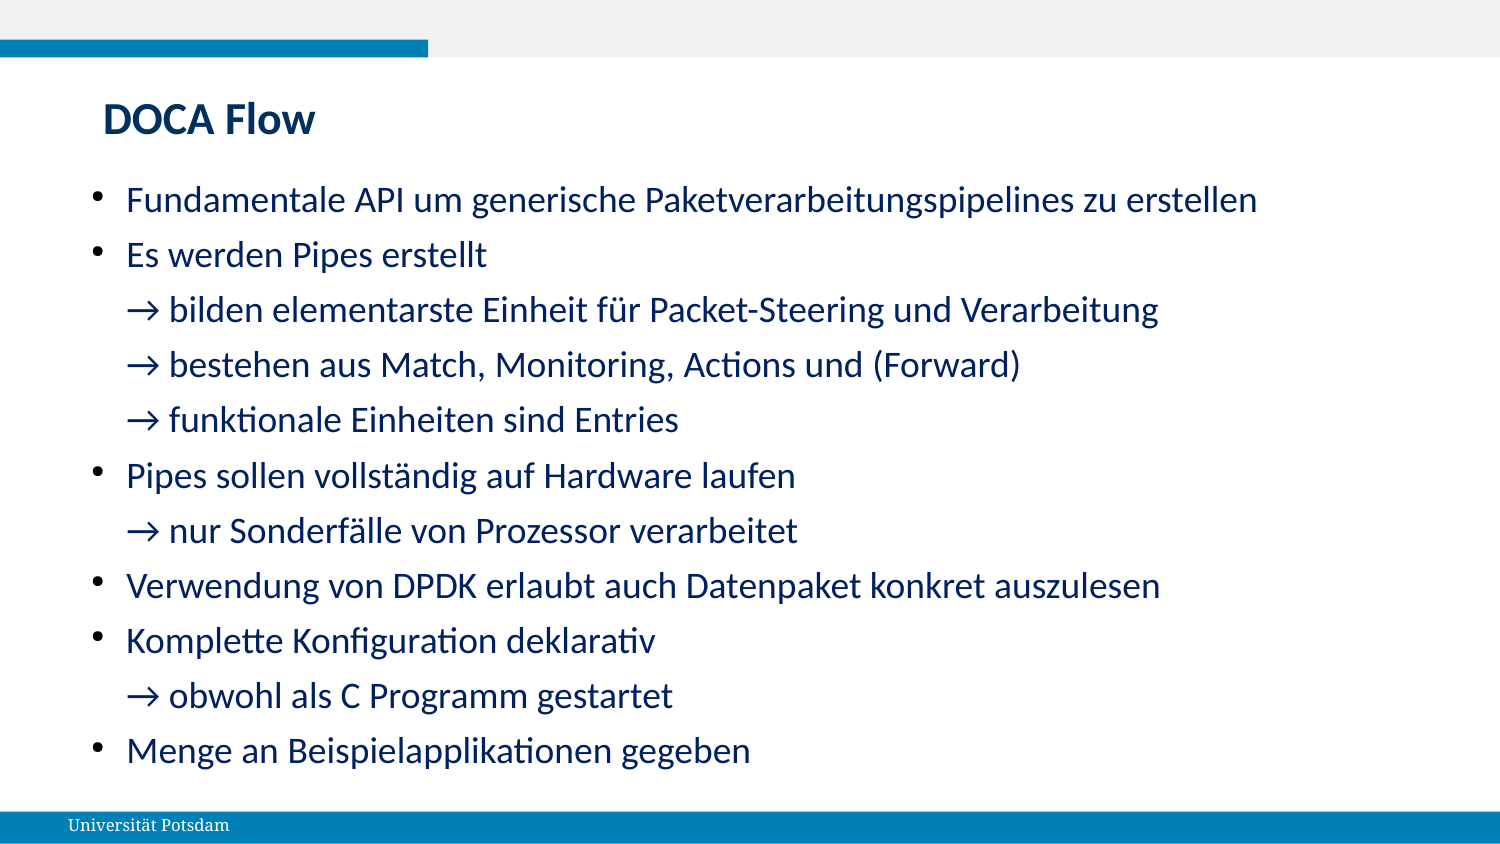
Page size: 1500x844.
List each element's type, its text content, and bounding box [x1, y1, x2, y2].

title DOCA Flow [88, 100, 1418, 131]
text_box Fundamentale API um generische Paketverarbeitungspipelines zu erstellen Es werden Pipes erstellt → bilden elementarste Einheit für Packet-Steering und Verarbeitung → bestehen aus Match, Monitoring, Actions und (Forward) → funktionale Einheiten sind Entries Pipes sollen vollständig auf Hardware laufen → nur Sonderfälle von Prozessor verarbeitet Verwendung von DPDK erlaubt auch Datenpaket konkret auszulesen Komplette Konfiguration deklarativ → obwohl als C Programm gestartet Menge an Beispielapplikationen gegeben [76, 167, 1418, 798]
